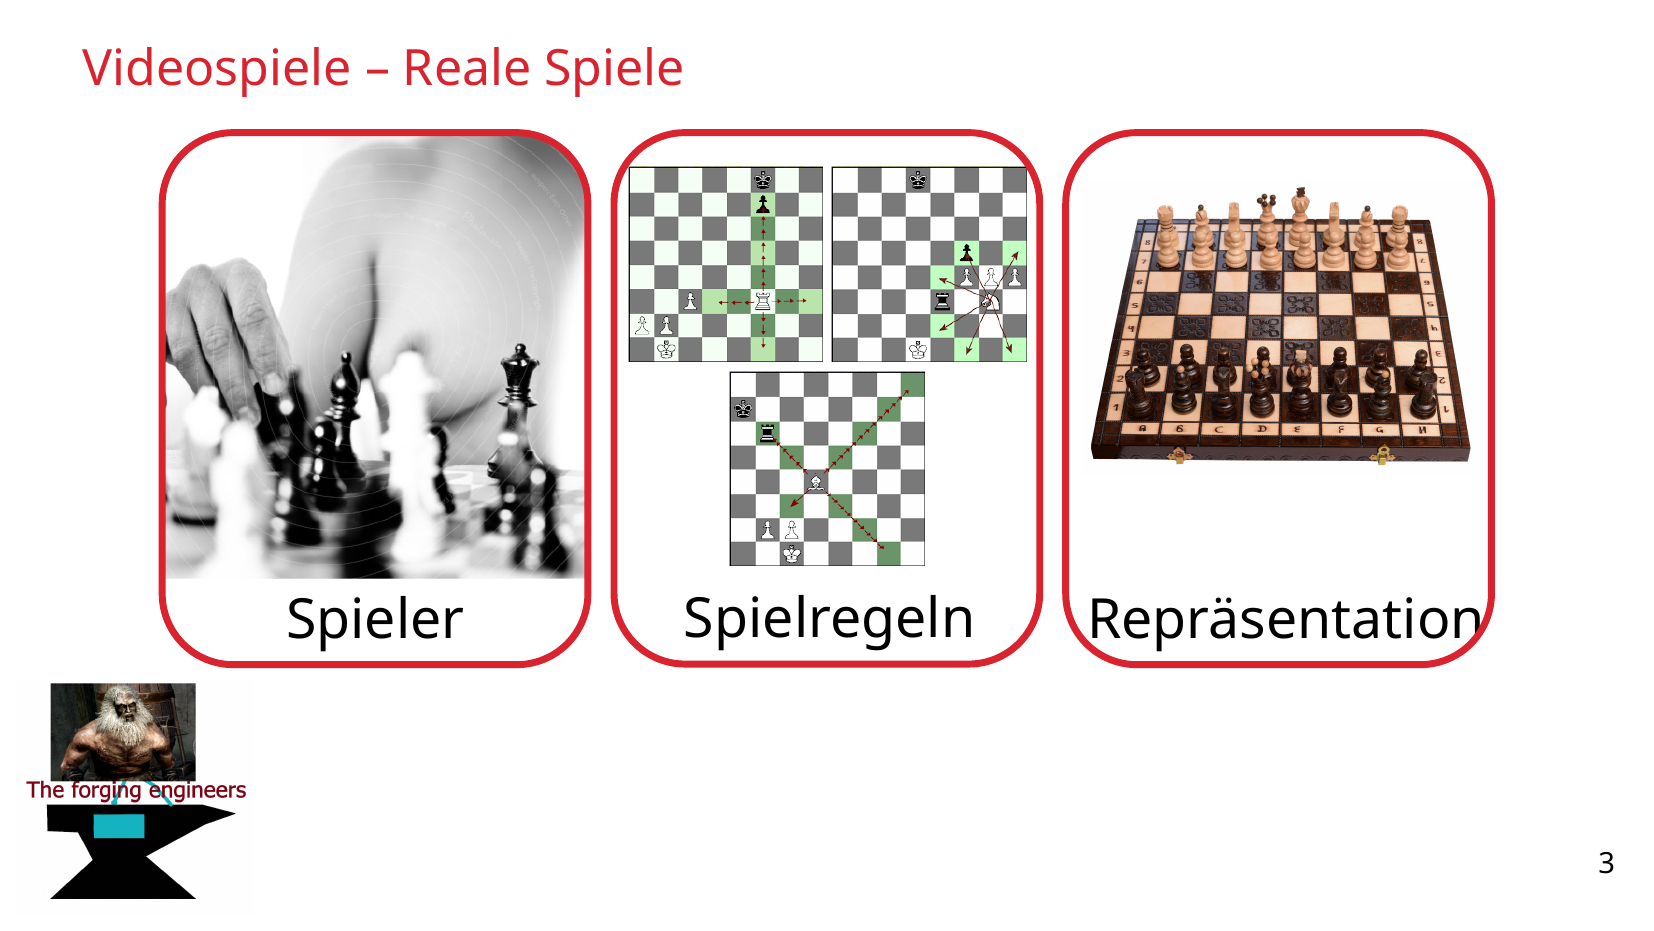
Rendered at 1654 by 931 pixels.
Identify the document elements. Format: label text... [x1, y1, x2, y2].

picture [605, 124, 1049, 673]
picture [1057, 124, 1501, 674]
picture [153, 124, 597, 674]
title Videospiele – Reale Spiele [82, 37, 1571, 95]
picture [17, 679, 254, 916]
